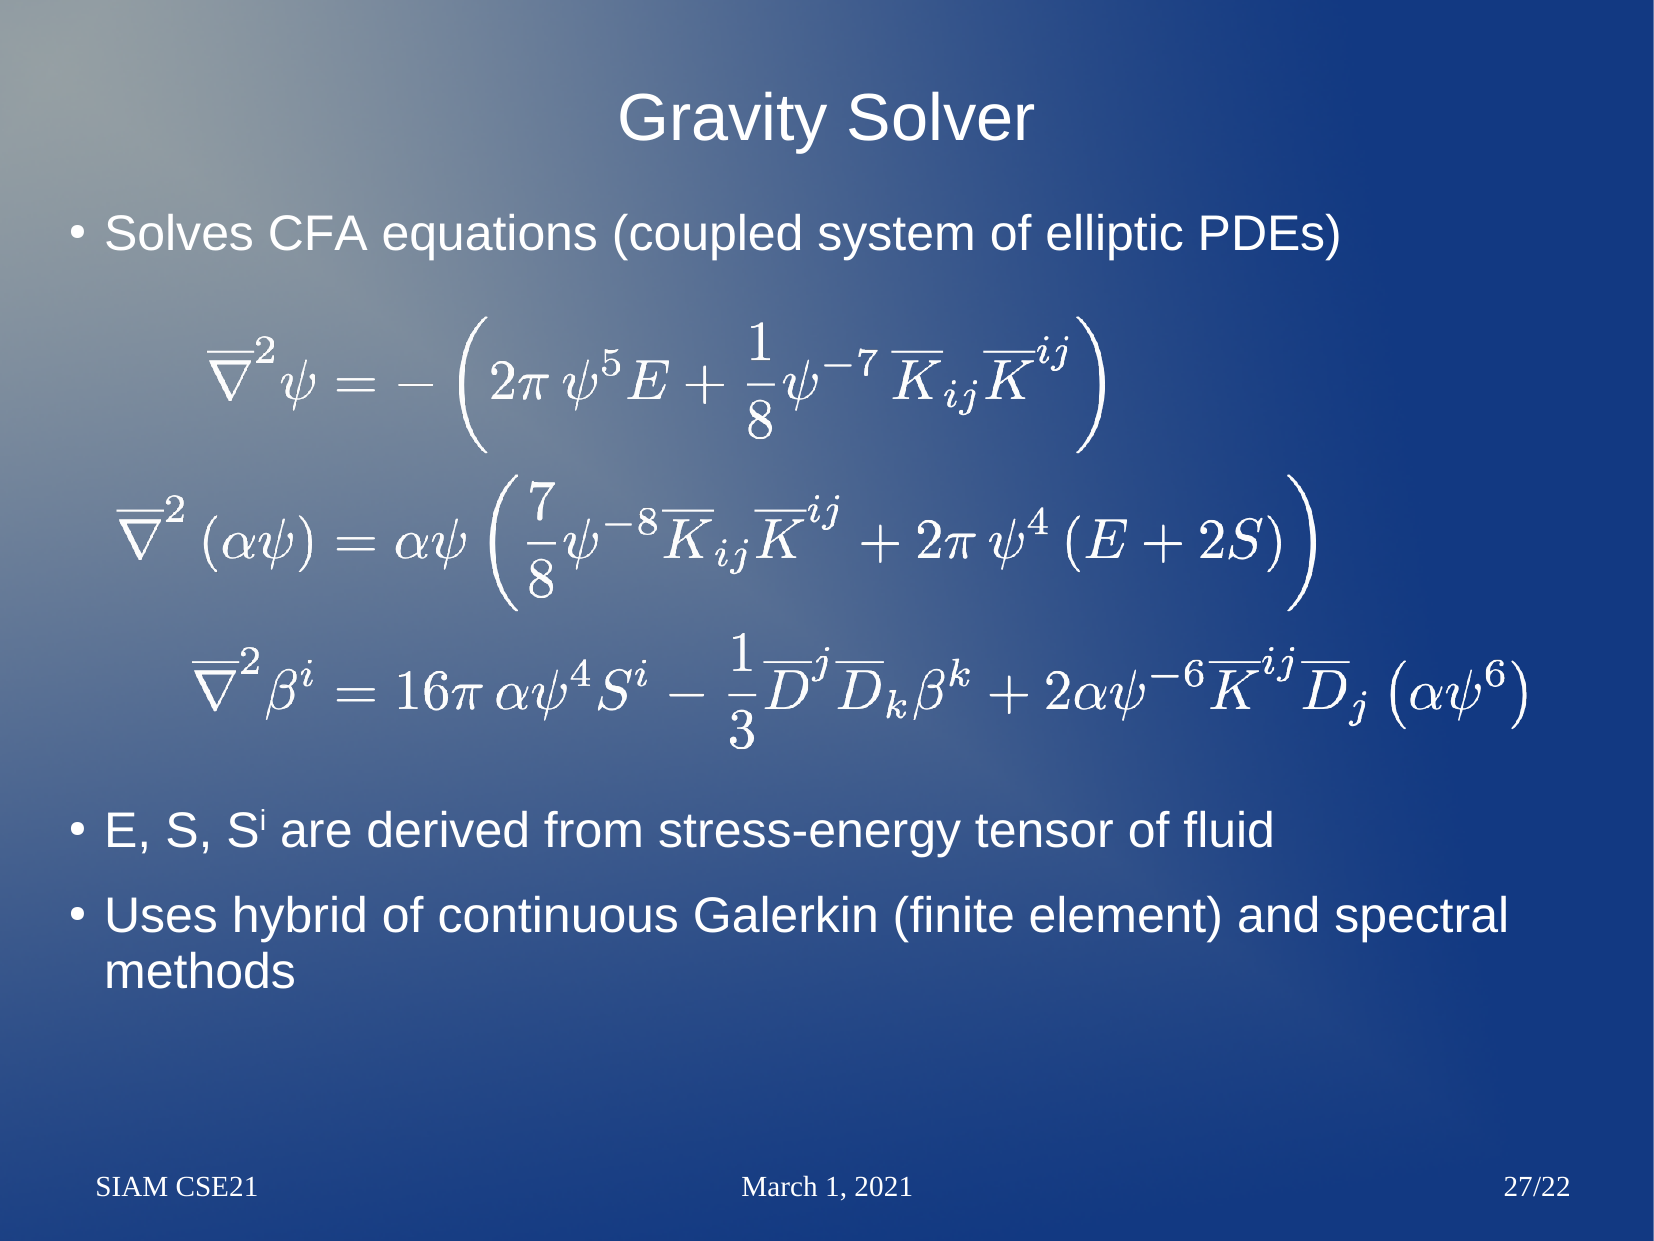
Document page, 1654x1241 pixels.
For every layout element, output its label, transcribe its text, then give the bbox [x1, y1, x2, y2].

title Gravity Solver [82, 13, 1571, 222]
list Solves CFA equations (coupled system of elliptic PDEs) E, S, Si are derived from stress-energy tensor of fluid Uses hybrid of continuous Galerkin (finite element) and spectral methods [68, 205, 1557, 1024]
picture [0, 0, 1654, 1241]
